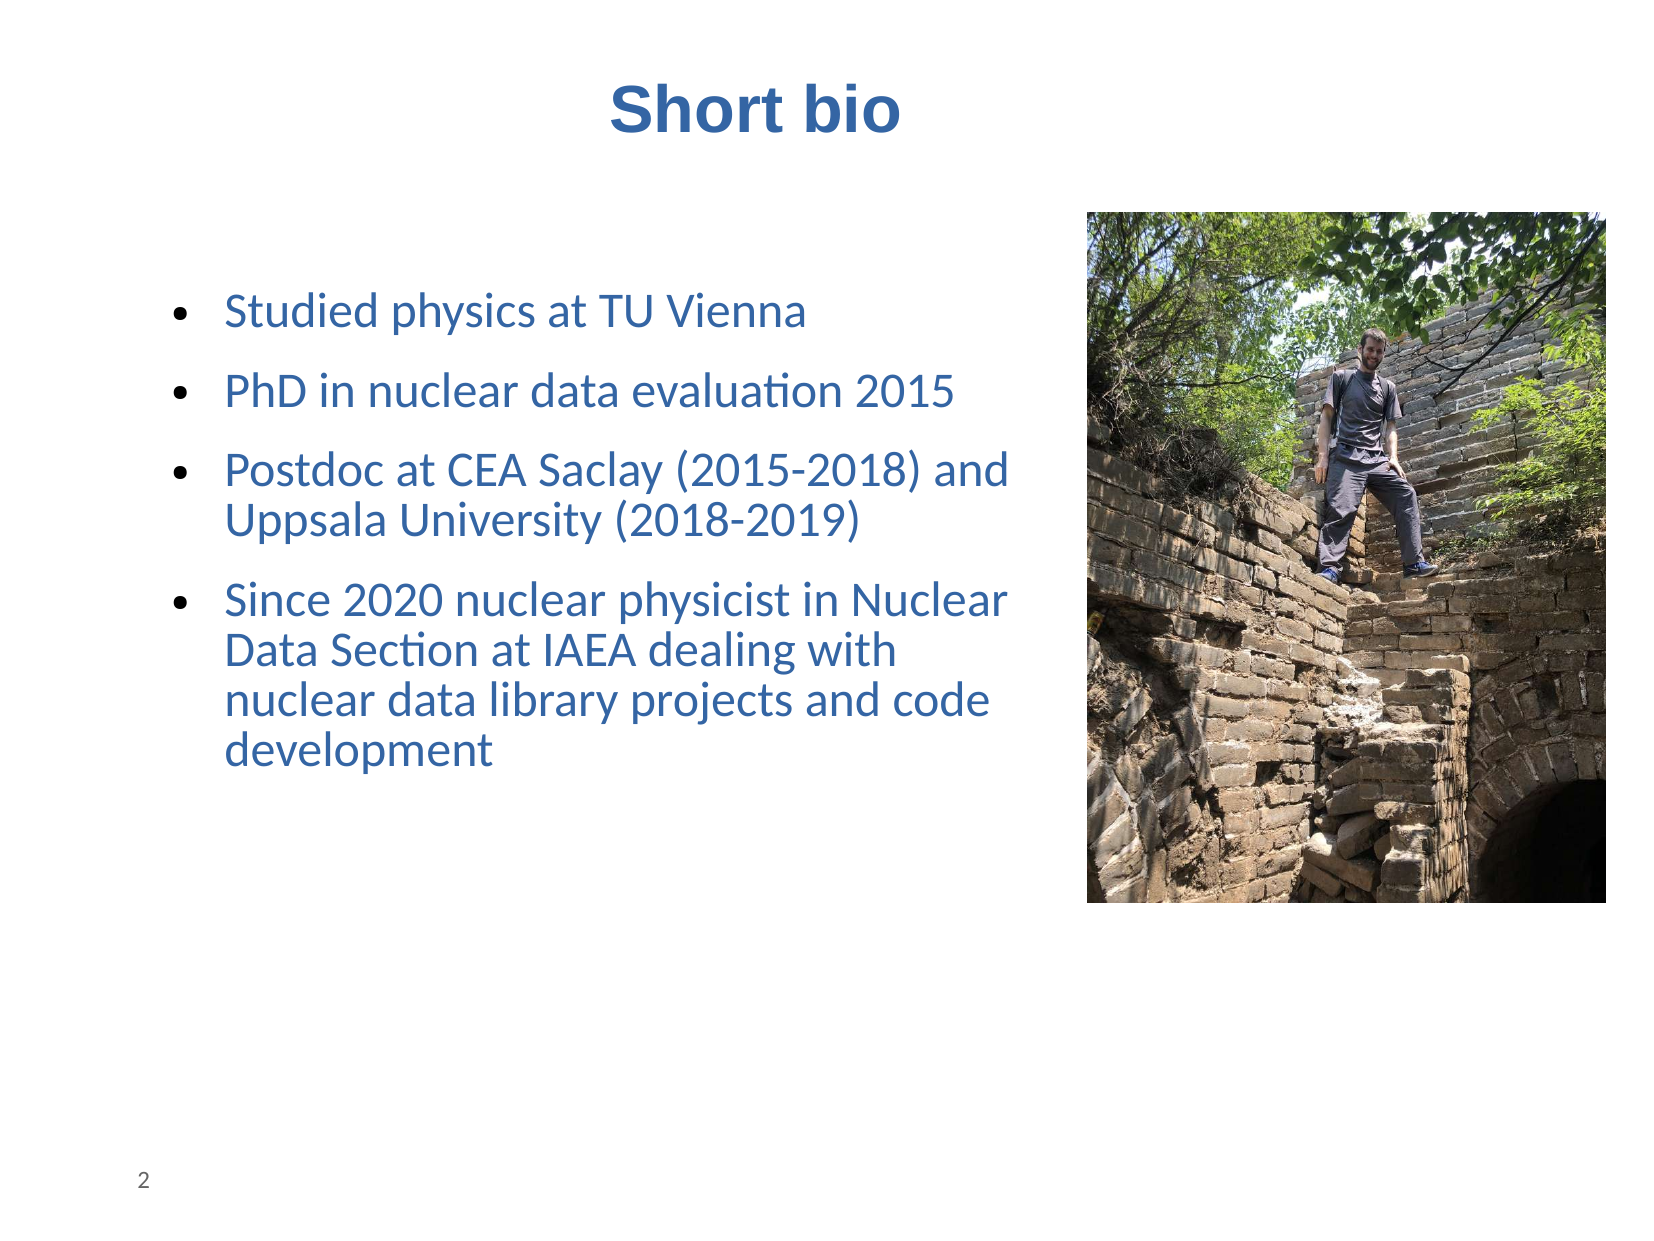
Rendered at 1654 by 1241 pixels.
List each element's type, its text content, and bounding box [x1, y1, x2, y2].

picture [1087, 212, 1606, 903]
title Short bio [147, 5, 1365, 213]
list Studied physics at TU Vienna PhD in nuclear data evaluation 2015 Postdoc at CEA Saclay (2015-2018) and Uppsala University (2018-2019) Since 2020 nuclear physicist in Nuclear Data Section at IAEA dealing with nuclear data library projects and code development [153, 290, 1036, 1087]
